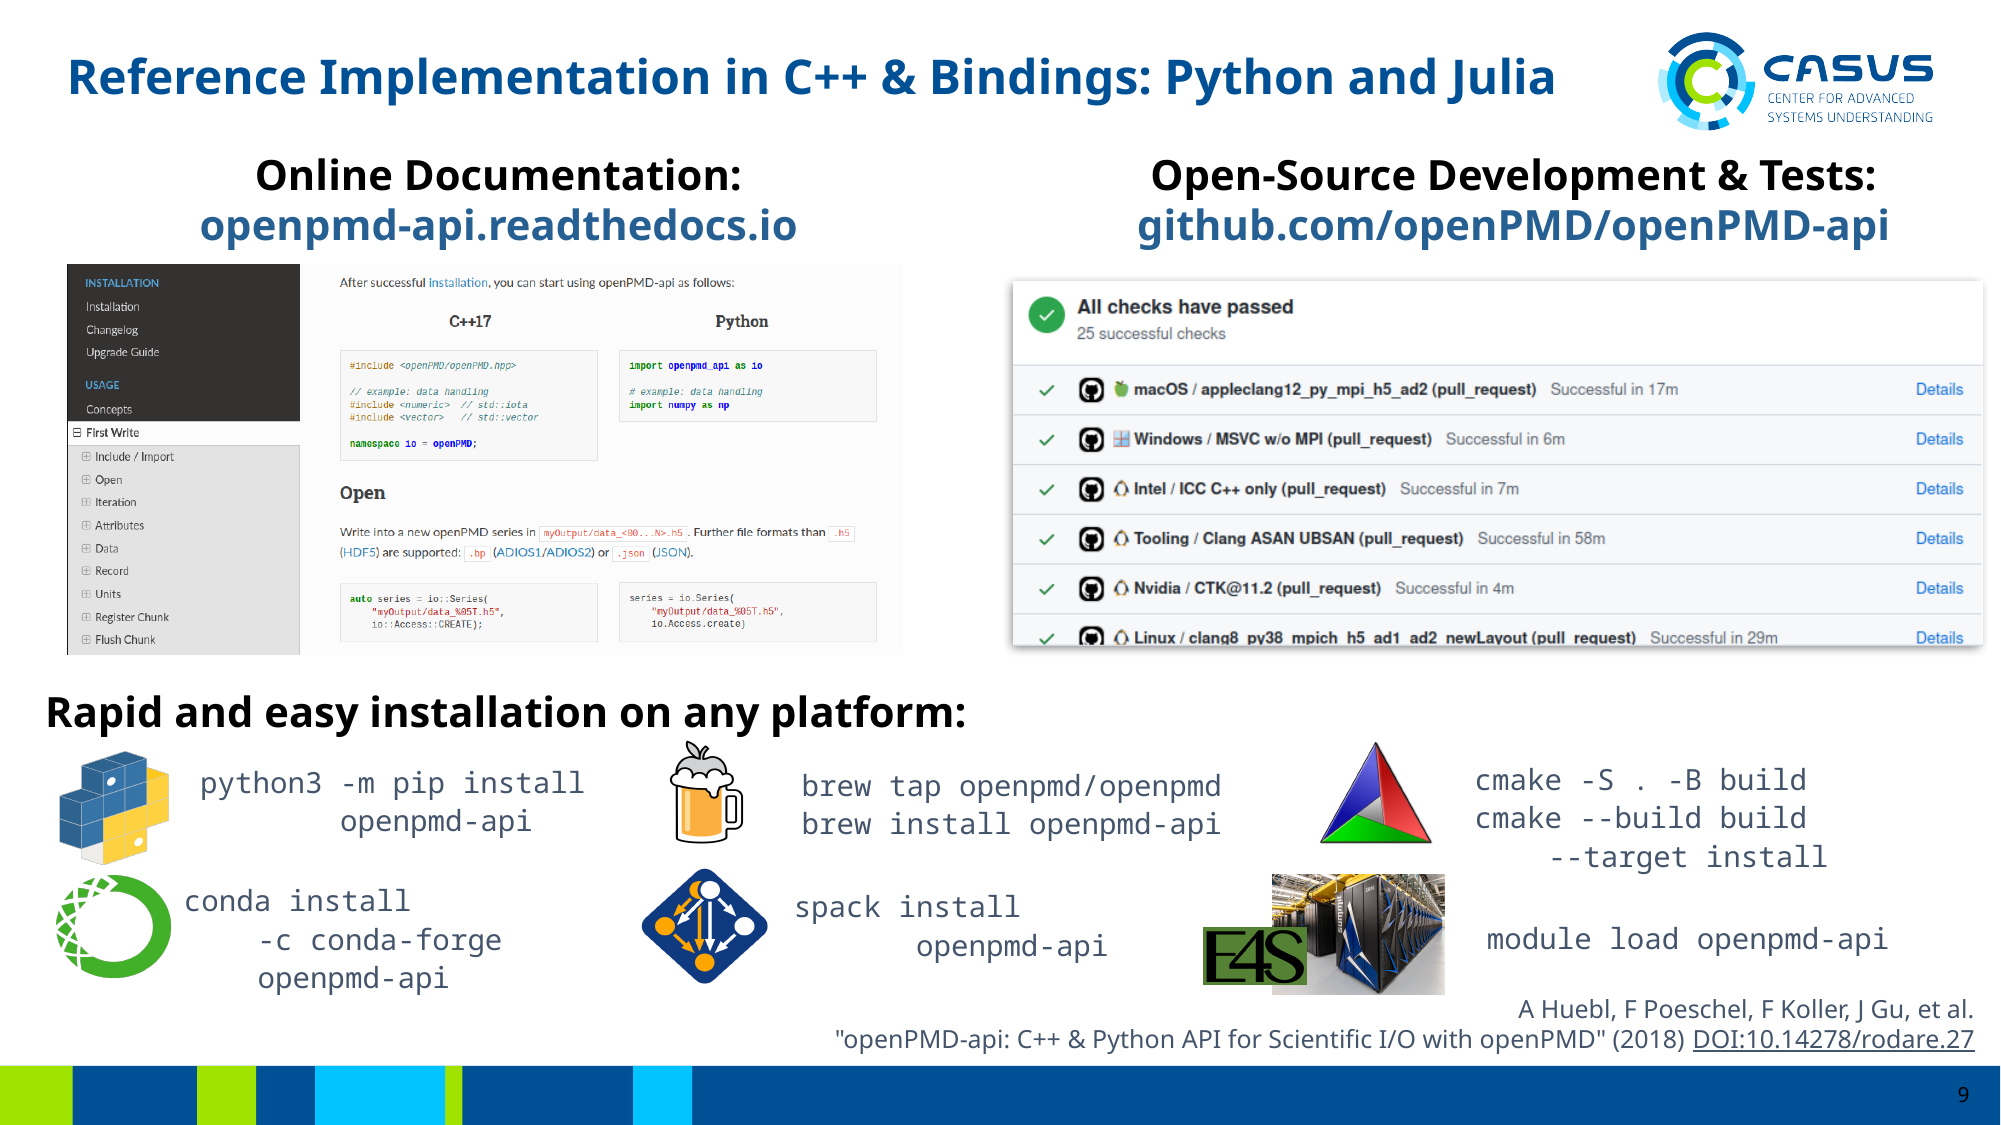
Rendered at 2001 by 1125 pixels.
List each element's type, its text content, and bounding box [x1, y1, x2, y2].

picture [1658, 32, 1933, 131]
text_box Online Documentation: openpmd-api.readthedocs.io [149, 141, 848, 257]
picture [67, 264, 903, 655]
picture [56, 875, 168, 978]
picture [647, 751, 762, 844]
text_box Open-Source Development & Tests: github.com/openPMD/openPMD-api [1071, 141, 1957, 257]
picture [641, 868, 768, 978]
text_box cmake -S . -B build cmake --build build --target install [1459, 742, 1983, 888]
text_box Rapid and easy installation on any platform: [30, 670, 993, 751]
text_box brew tap openpmd/openpmd brew install openpmd-api [786, 748, 1329, 856]
text_box module load openpmd-api [1471, 901, 1951, 971]
text_box conda install -c conda-forge openpmd-api [168, 863, 622, 978]
text_box python3 -m pip install openpmd-api [185, 751, 630, 853]
text_box A Huebl, F Poeschel, F Koller, J Gu, et al. "openPMD-api: C++ & Python API for Scientific I/O with openPMD" (2018) DOI:10.14278/rodare.27 [78, 978, 1990, 1073]
picture [1311, 736, 1437, 850]
text_box spack install openpmd-api [778, 870, 1140, 978]
picture [50, 751, 177, 865]
picture [1013, 281, 1983, 646]
picture [1203, 874, 1445, 978]
title Reference Implementation in C++ & Bindings: Python and Julia [66, 42, 1621, 109]
